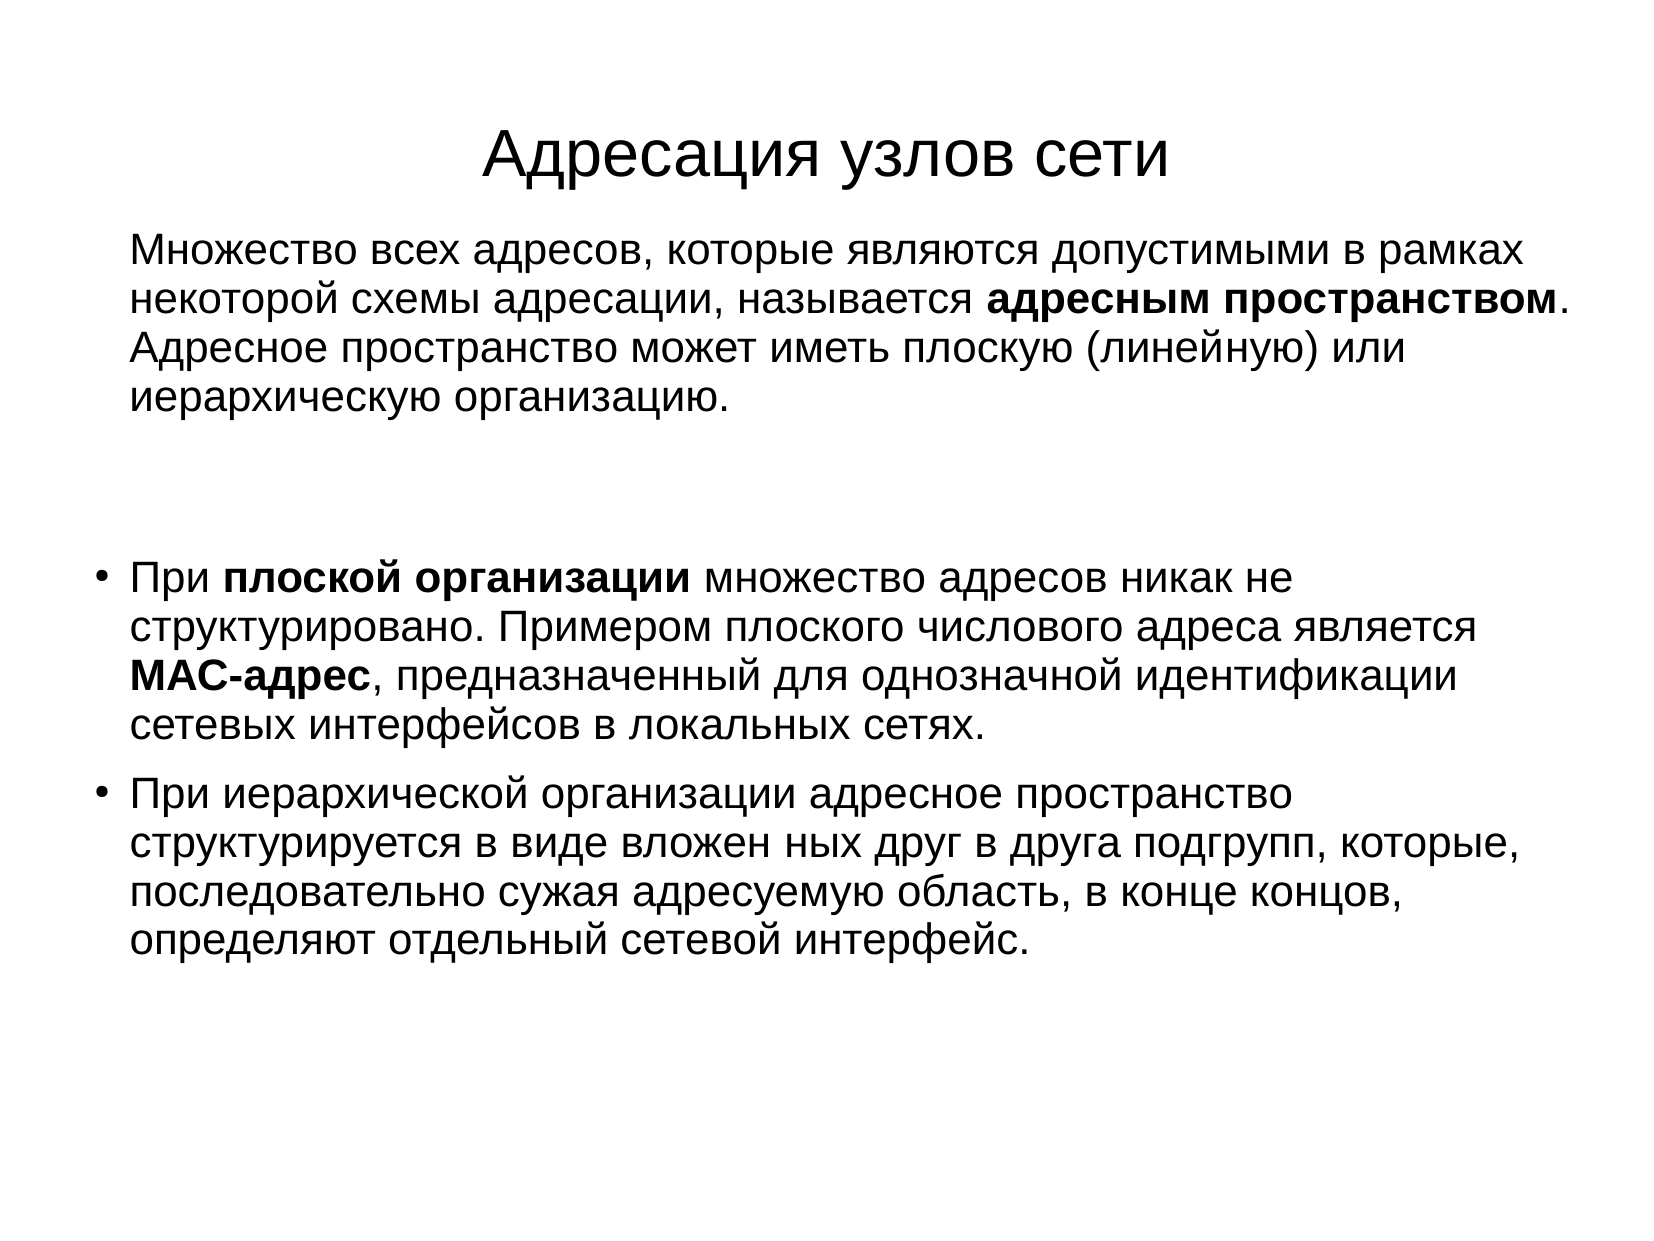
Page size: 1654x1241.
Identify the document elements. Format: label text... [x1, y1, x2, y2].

list Множество всех адресов, которые являются допустимыми в рамках некоторой схемы адресации, называется адресным пространством. Адресное пространство может иметь плоскую (линей­ную) или иерархическую организацию. [82, 224, 1571, 426]
list При плоской организации множество адресов никак не структурировано. Примером плоского числового адреса является МАС-адрес, предназначенный для однозначной идентификации сетевых интерфейсов в локальных сетях. При иерархической организации адресное пространство структурируется в виде вложен­ ных друг в друга подгрупп, которые, последовательно сужая адресуемую область, в конце концов, определяют отдельный сетевой интерфейс. [82, 484, 1571, 969]
title Адресация узлов сети [82, 49, 1571, 224]
